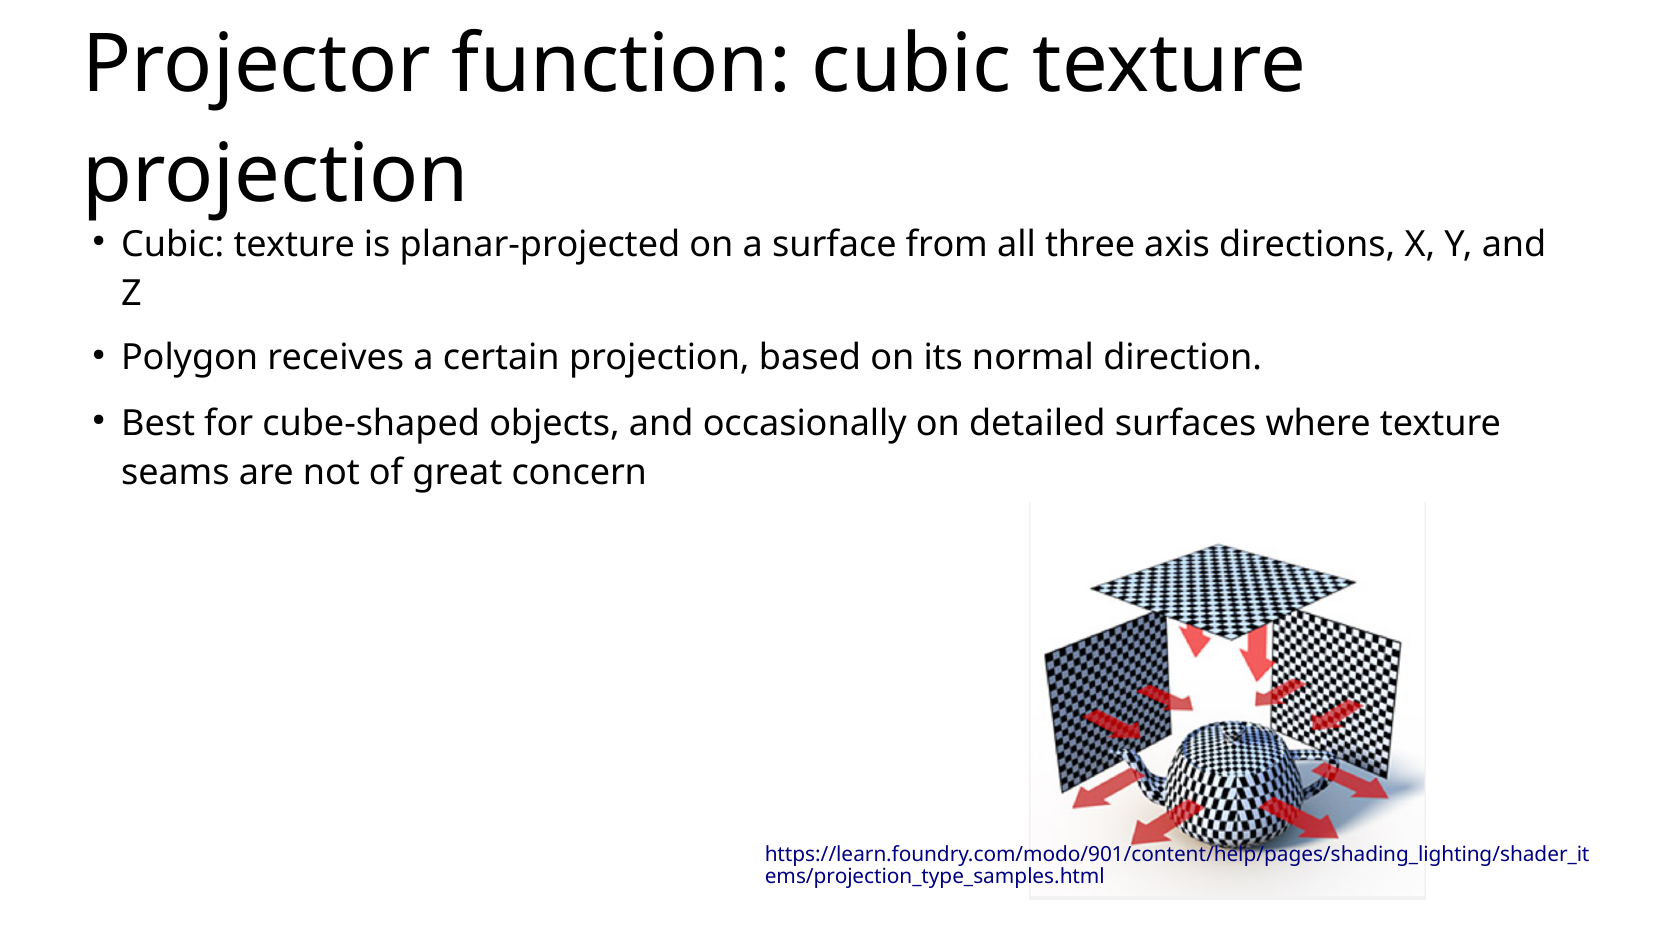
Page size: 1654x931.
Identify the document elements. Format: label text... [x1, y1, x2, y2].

list Cubic: texture is planar-projected on a surface from all three axis directions, X, Y, and Z Polygon receives a certain projection, based on its normal direction. Best for cube-shaped objects, and occasionally on detailed surfaces where texture seams are not of great concern [82, 217, 1571, 496]
title Projector function: cubic texture projection [82, 37, 1571, 193]
text_box https://learn.foundry.com/modo/901/content/help/pages/shading_lighting/shader_items/projection_type_samples.html [750, 831, 1606, 873]
picture [1029, 873, 1426, 901]
picture [1029, 502, 1426, 831]
